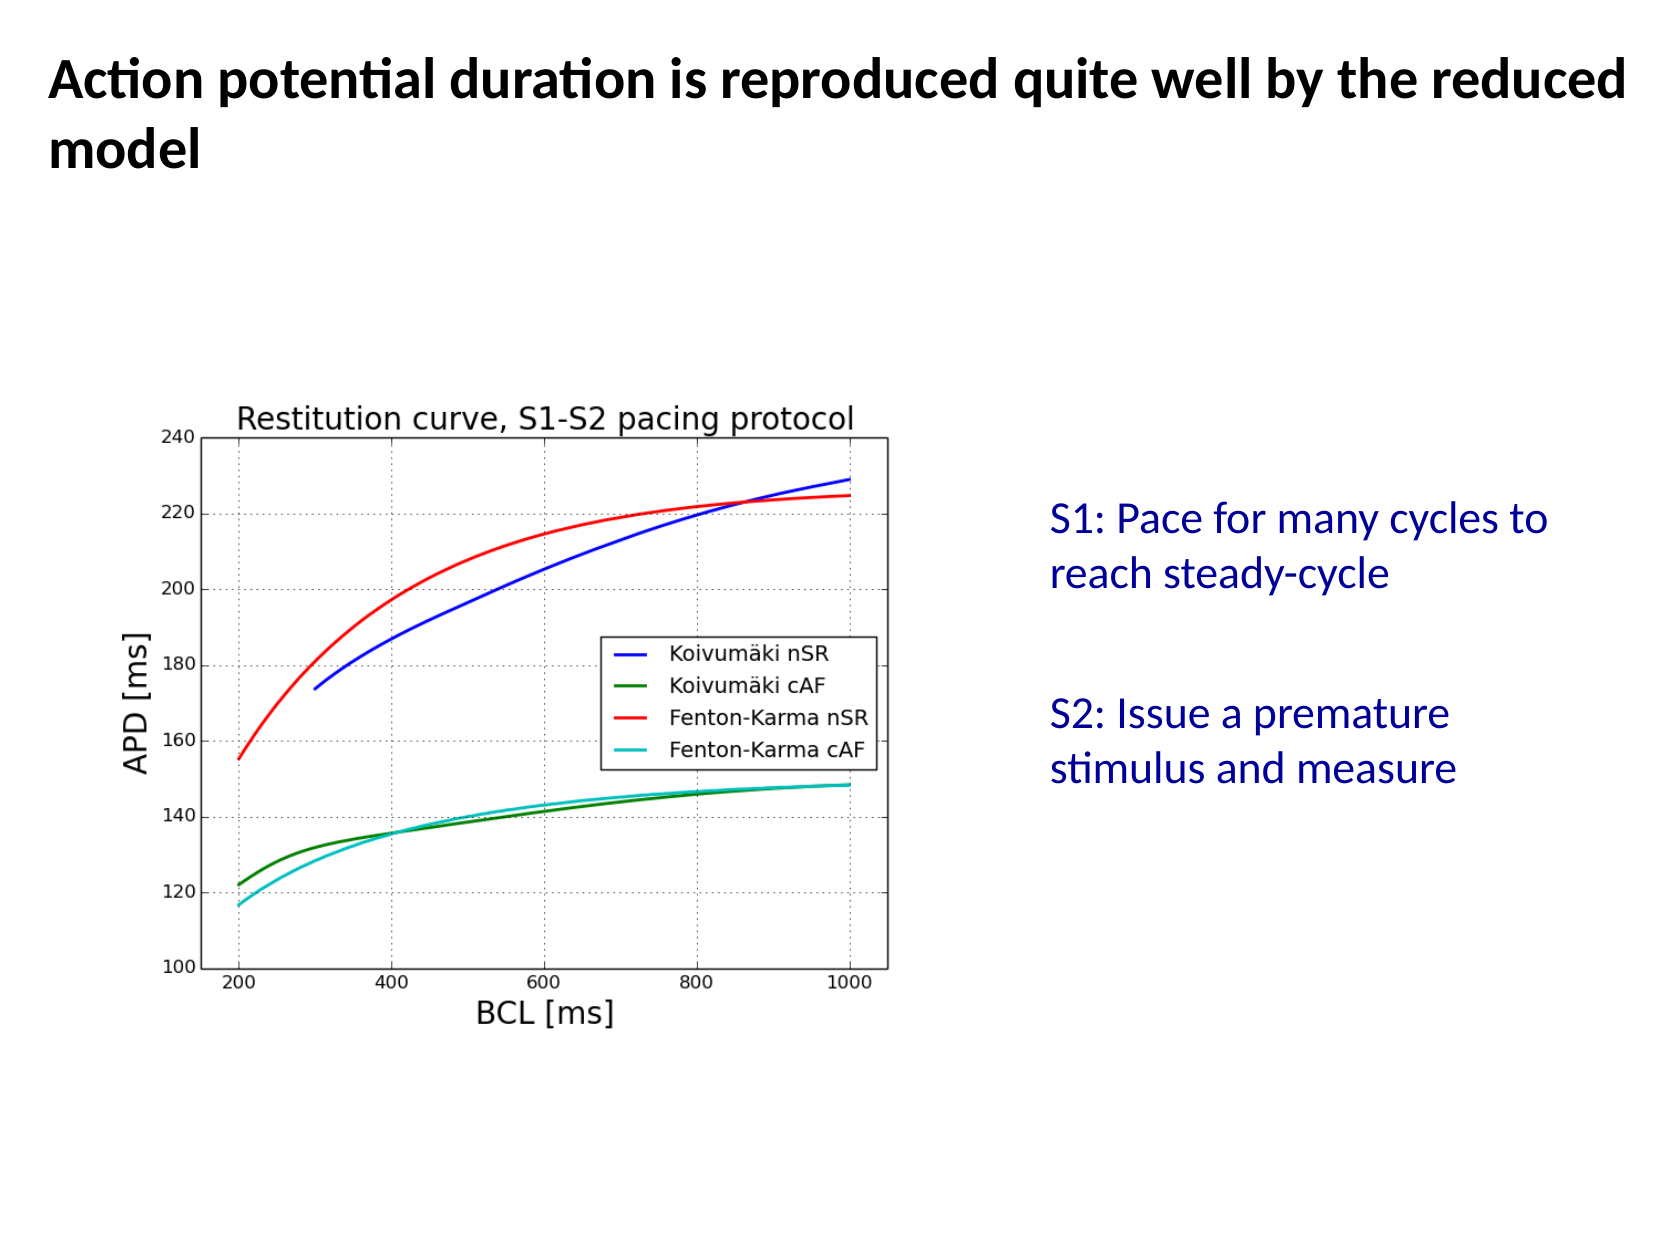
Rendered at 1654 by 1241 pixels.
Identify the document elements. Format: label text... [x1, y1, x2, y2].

text_box Action potential duration is reproduced quite well by the reduced model [33, 33, 1654, 205]
text_box S1: Pace for many cycles to reach steady-cycle [1035, 479, 1654, 674]
picture [90, 371, 976, 1036]
text_box S2: Issue a premature stimulus and measure [1035, 674, 1654, 1006]
